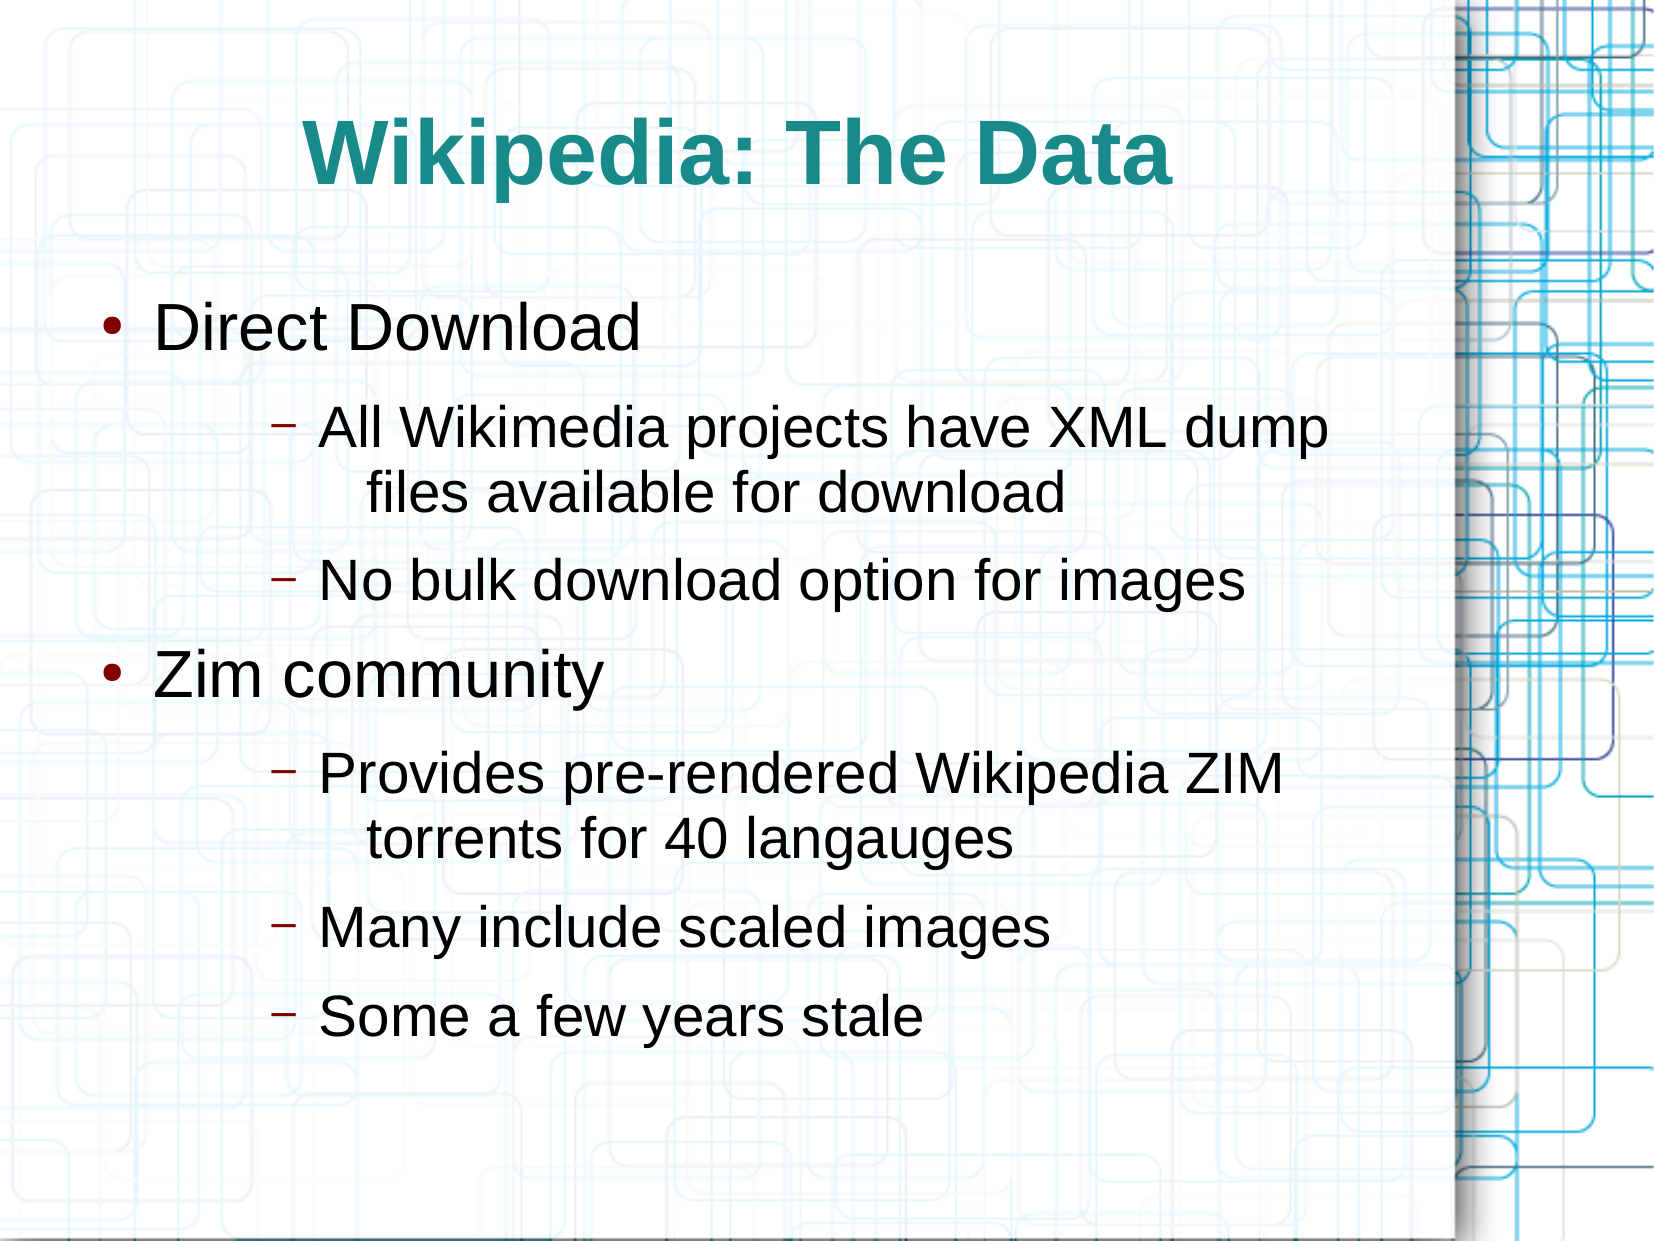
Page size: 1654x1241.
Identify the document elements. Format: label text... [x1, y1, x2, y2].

picture [0, 0, 1654, 1241]
title Wikipedia: The Data [59, 49, 1418, 257]
list Direct Download All Wikimedia projects have XML dump files available for download No bulk download option for images Zim community Provides pre-rendered Wikipedia ZIM torrents for 40 langauges Many include scaled images Some a few years stale [82, 290, 1418, 1049]
